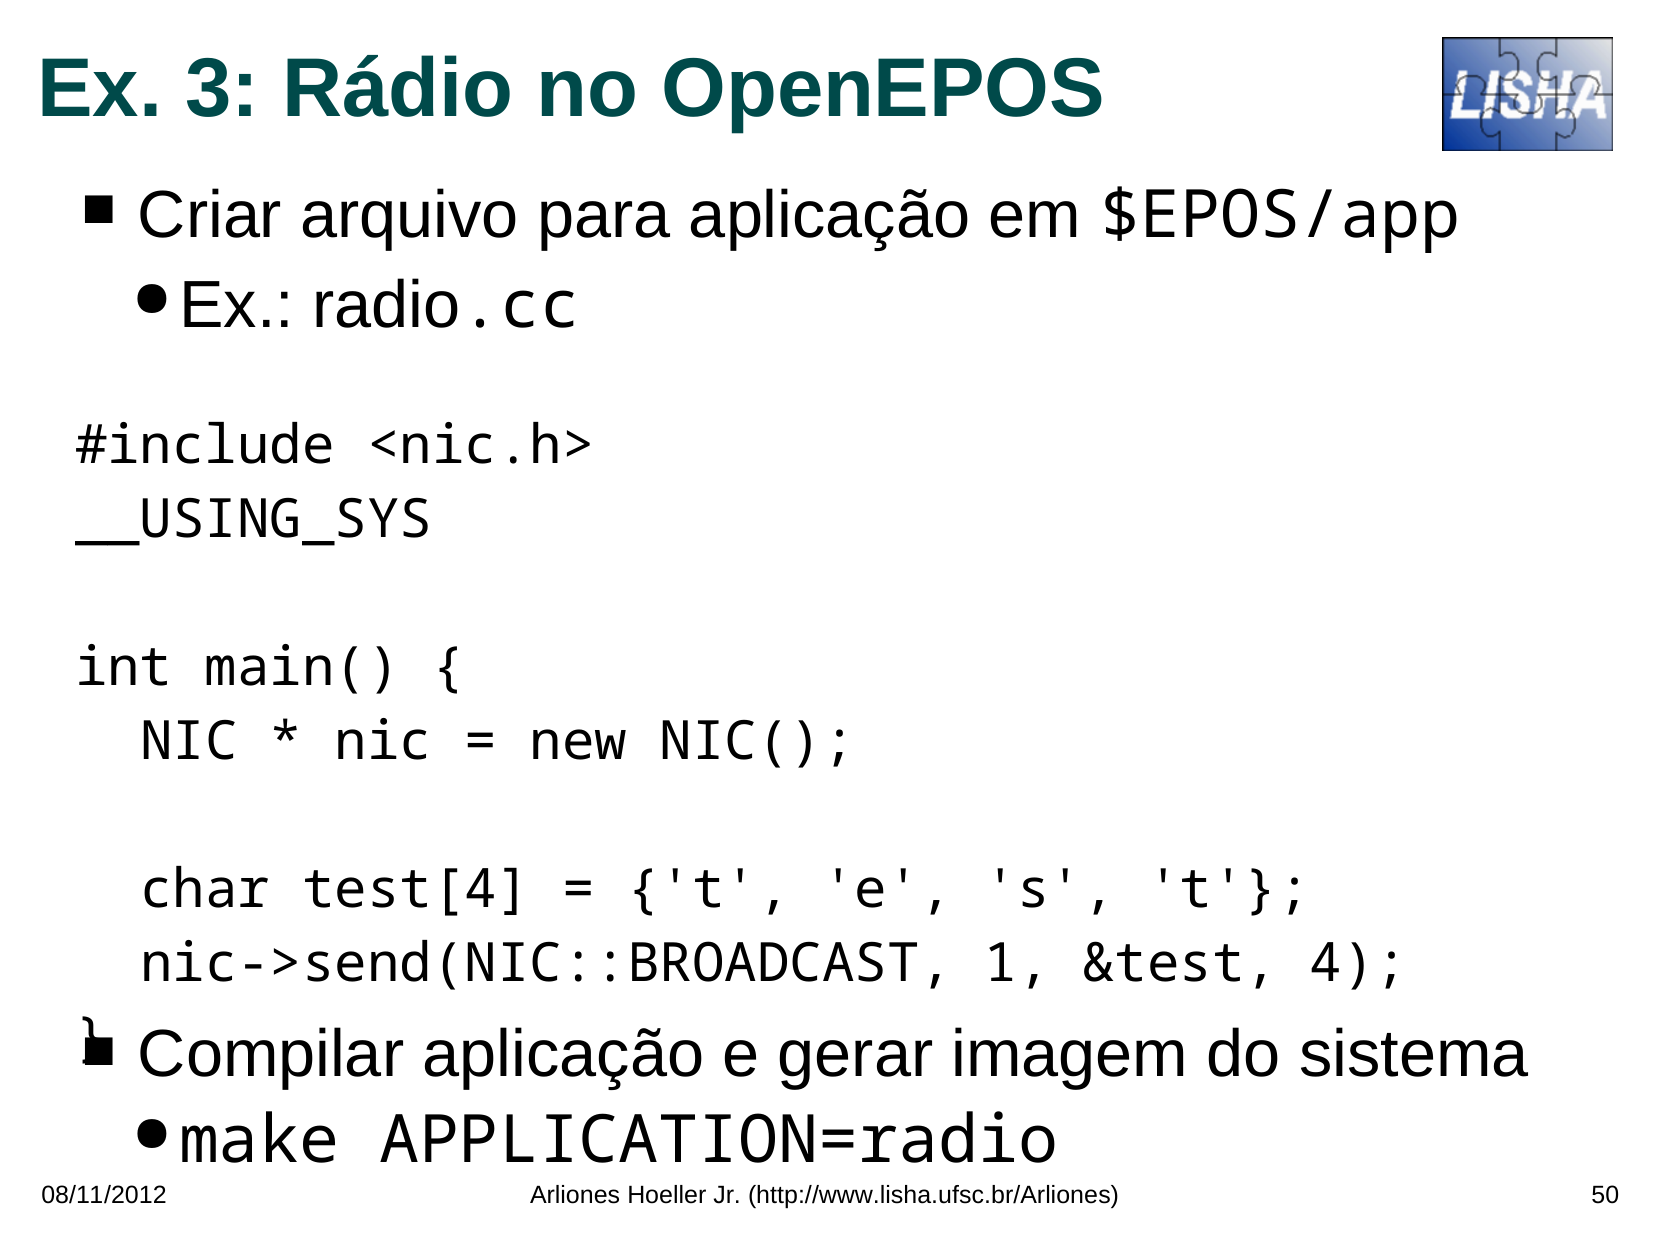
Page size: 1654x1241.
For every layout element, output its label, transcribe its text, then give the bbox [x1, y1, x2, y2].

picture [1442, 37, 1613, 151]
list #include <nic.h> __USING_SYS int main() { NIC * nic = new NIC(); char test[4] = {'t', 'e', 's', 't'}; nic->send(NIC::BROADCAST, 1, &test, 4); } [75, 331, 1576, 1016]
list Criar arquivo para aplicação em $EPOS/app Ex.: radio.cc [37, 165, 1613, 354]
list Compilar aplicação e gerar imagem do sistema make APPLICATION=radio [37, 1016, 1613, 1241]
title Ex. 3: Rádio no OpenEPOS [37, 37, 1426, 151]
